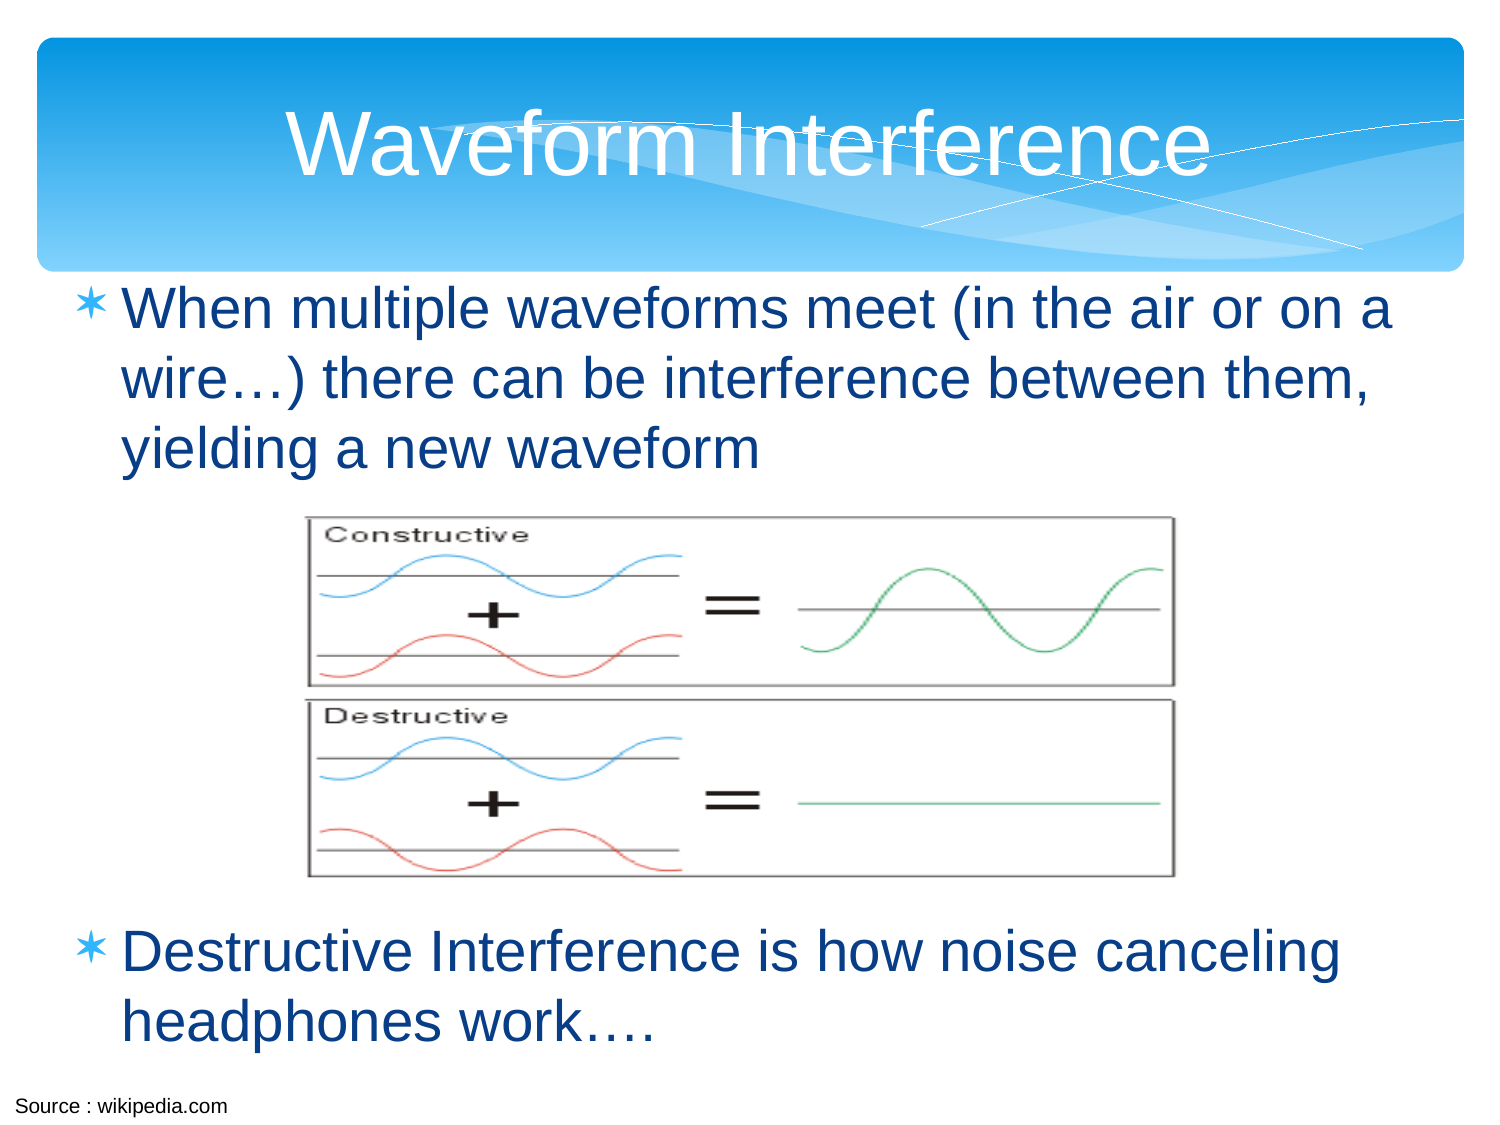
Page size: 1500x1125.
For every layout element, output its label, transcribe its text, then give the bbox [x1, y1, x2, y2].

text_box Source : wikipedia.com [0, 1084, 285, 1125]
title Waveform Interference [75, 45, 1426, 233]
list When multiple waveforms meet (in the air or on a wire…) there can be interference between them, yielding a new waveform Destructive Interference is how noise canceling headphones work…. [62, 262, 1450, 1063]
picture [300, 512, 1188, 882]
